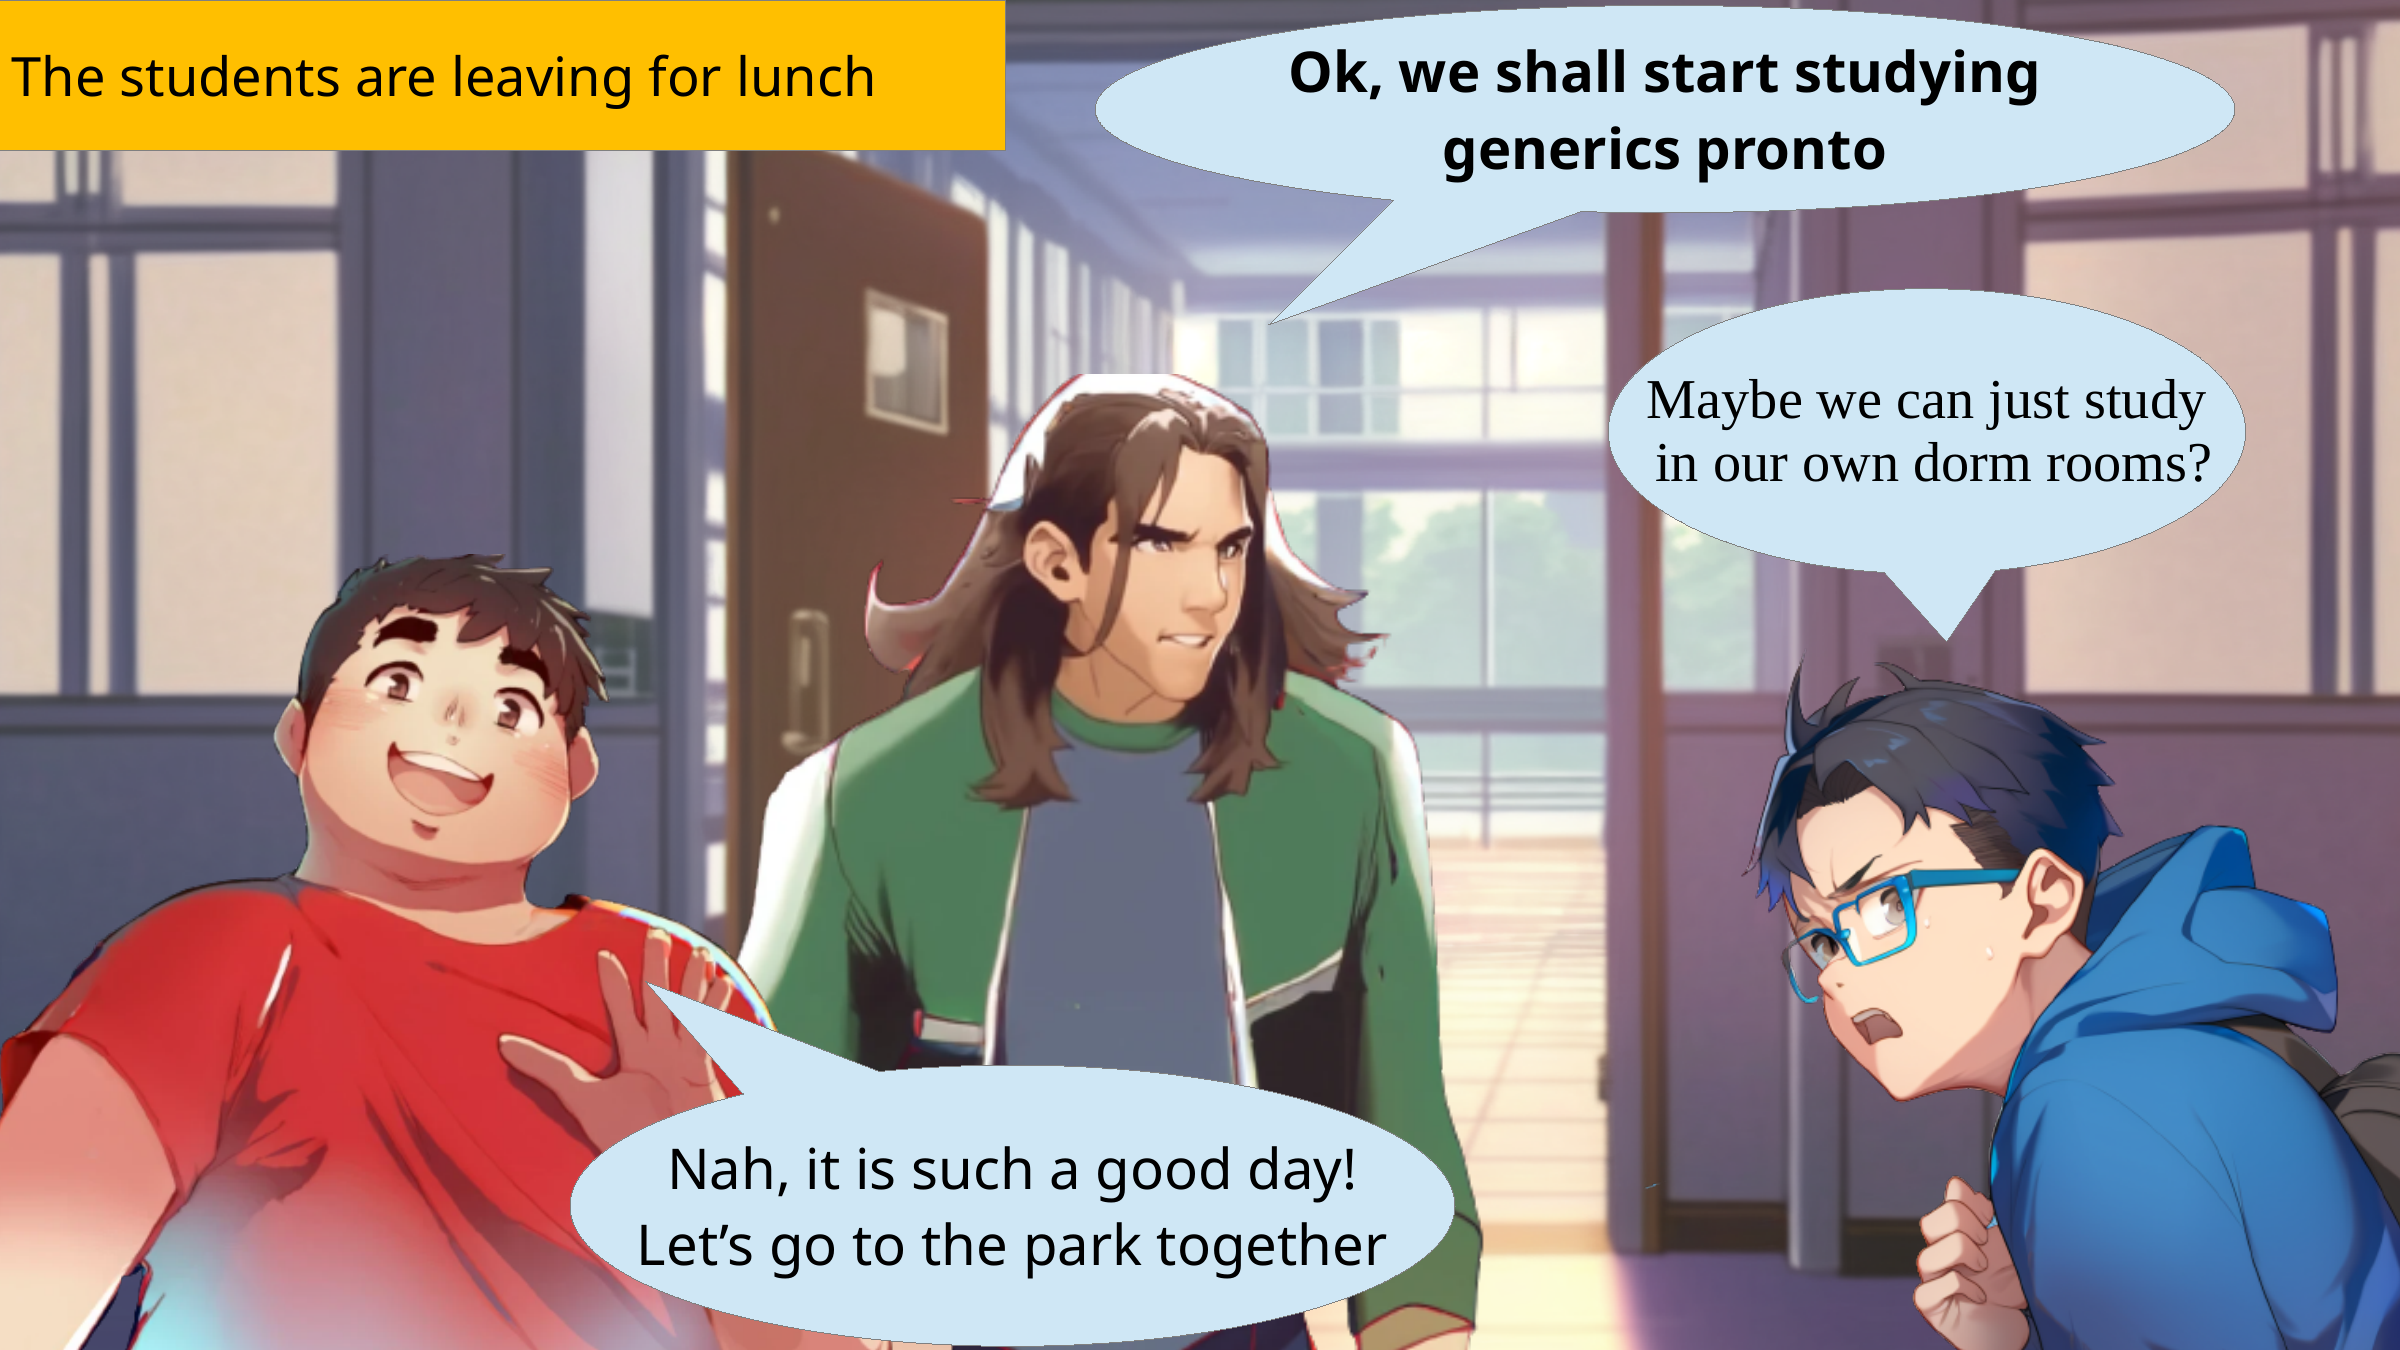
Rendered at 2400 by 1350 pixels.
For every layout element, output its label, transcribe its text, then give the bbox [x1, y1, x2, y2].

text_box Maybe we can just study in our own dorm rooms? [1608, 288, 2246, 642]
picture [0, 0, 2400, 1350]
text_box Nah, it is such a good day! Let’s go to the park together [570, 981, 1456, 1347]
text_box Ok, we shall start studying generics pronto [1095, 5, 2235, 325]
text_box The students are leaving for lunch [0, 0, 1006, 151]
